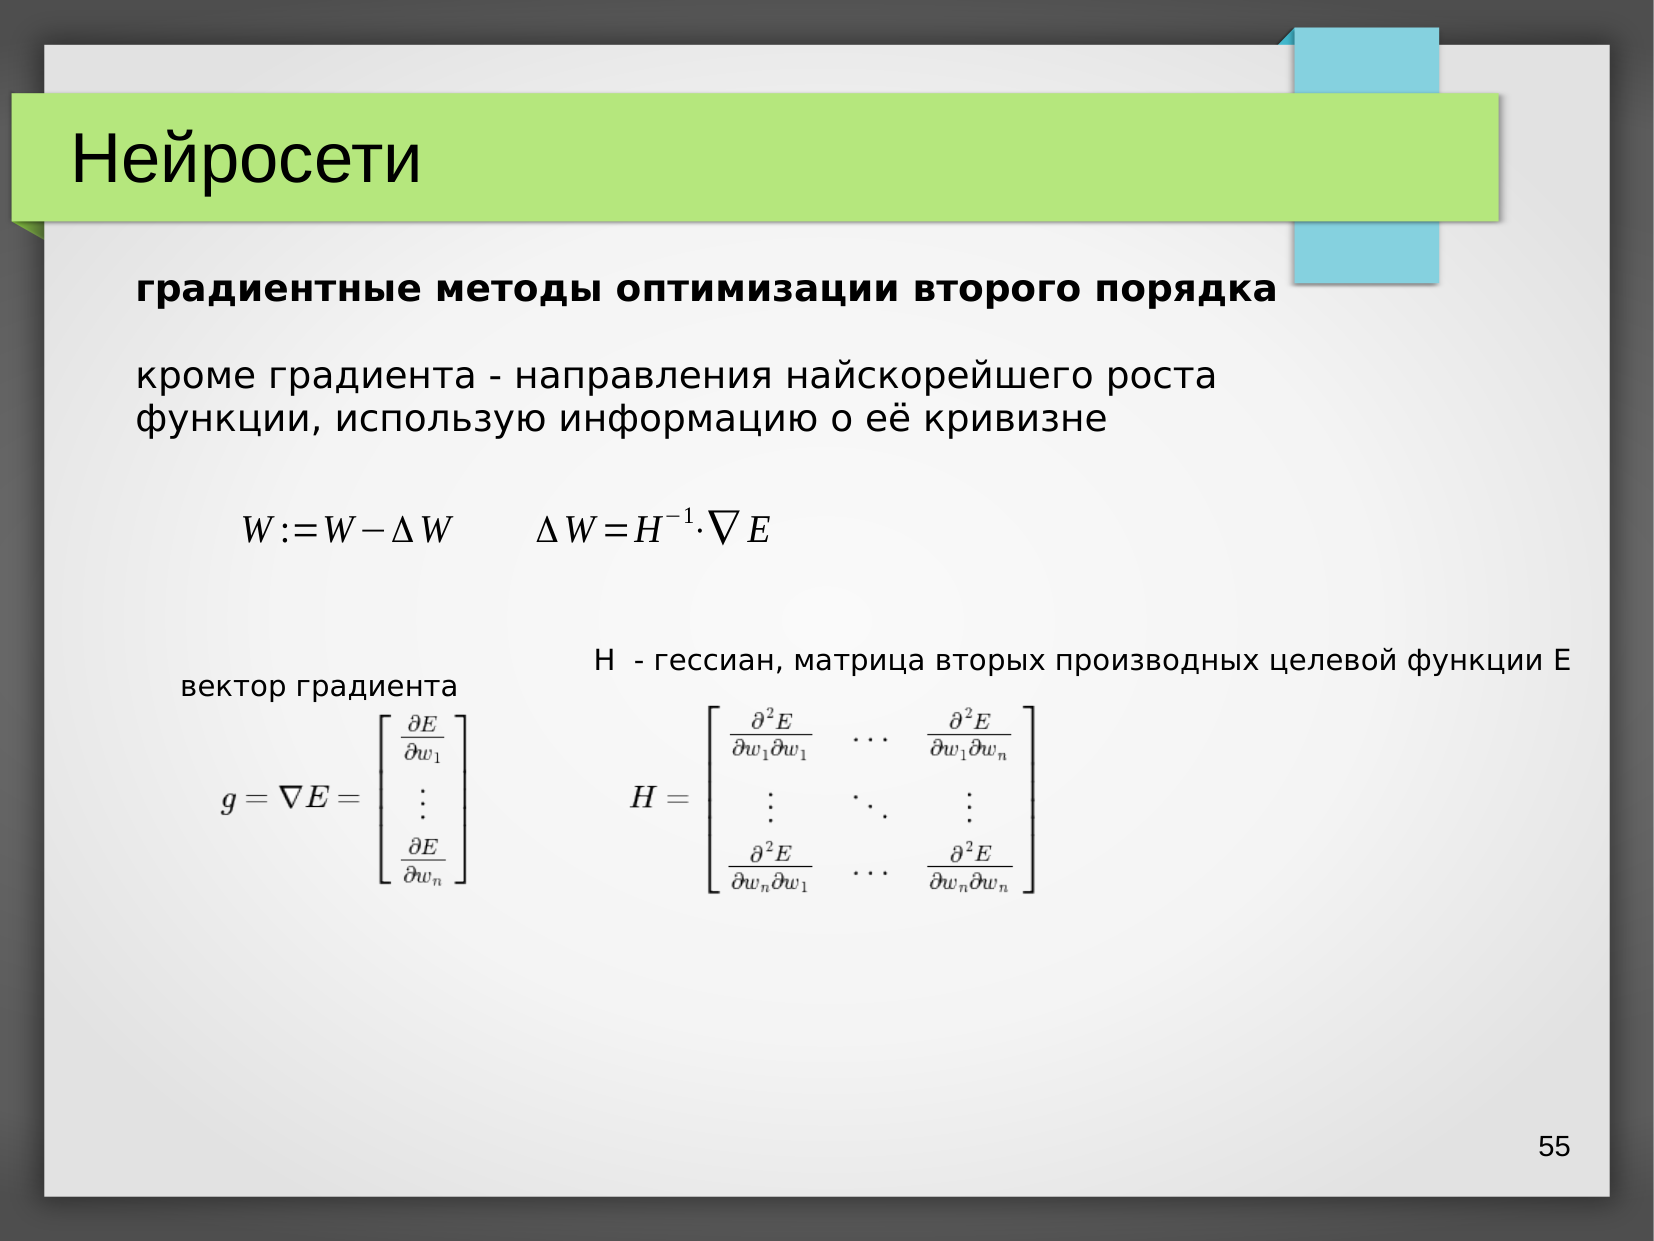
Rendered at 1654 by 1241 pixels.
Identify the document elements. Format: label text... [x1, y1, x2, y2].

text_box H - гессиан, матрица вторых производных целевой функции E [578, 635, 1595, 686]
text_box градиентные методы оптимизации второго порядка кроме градиента - направления найскорейшего роста функции, использую информацию о её кривизне [120, 259, 1371, 449]
chart [234, 514, 461, 556]
chart [529, 506, 780, 556]
text_box вектор градиента [165, 661, 474, 711]
title Нейросети [70, 118, 1205, 199]
picture [0, 0, 1654, 1241]
